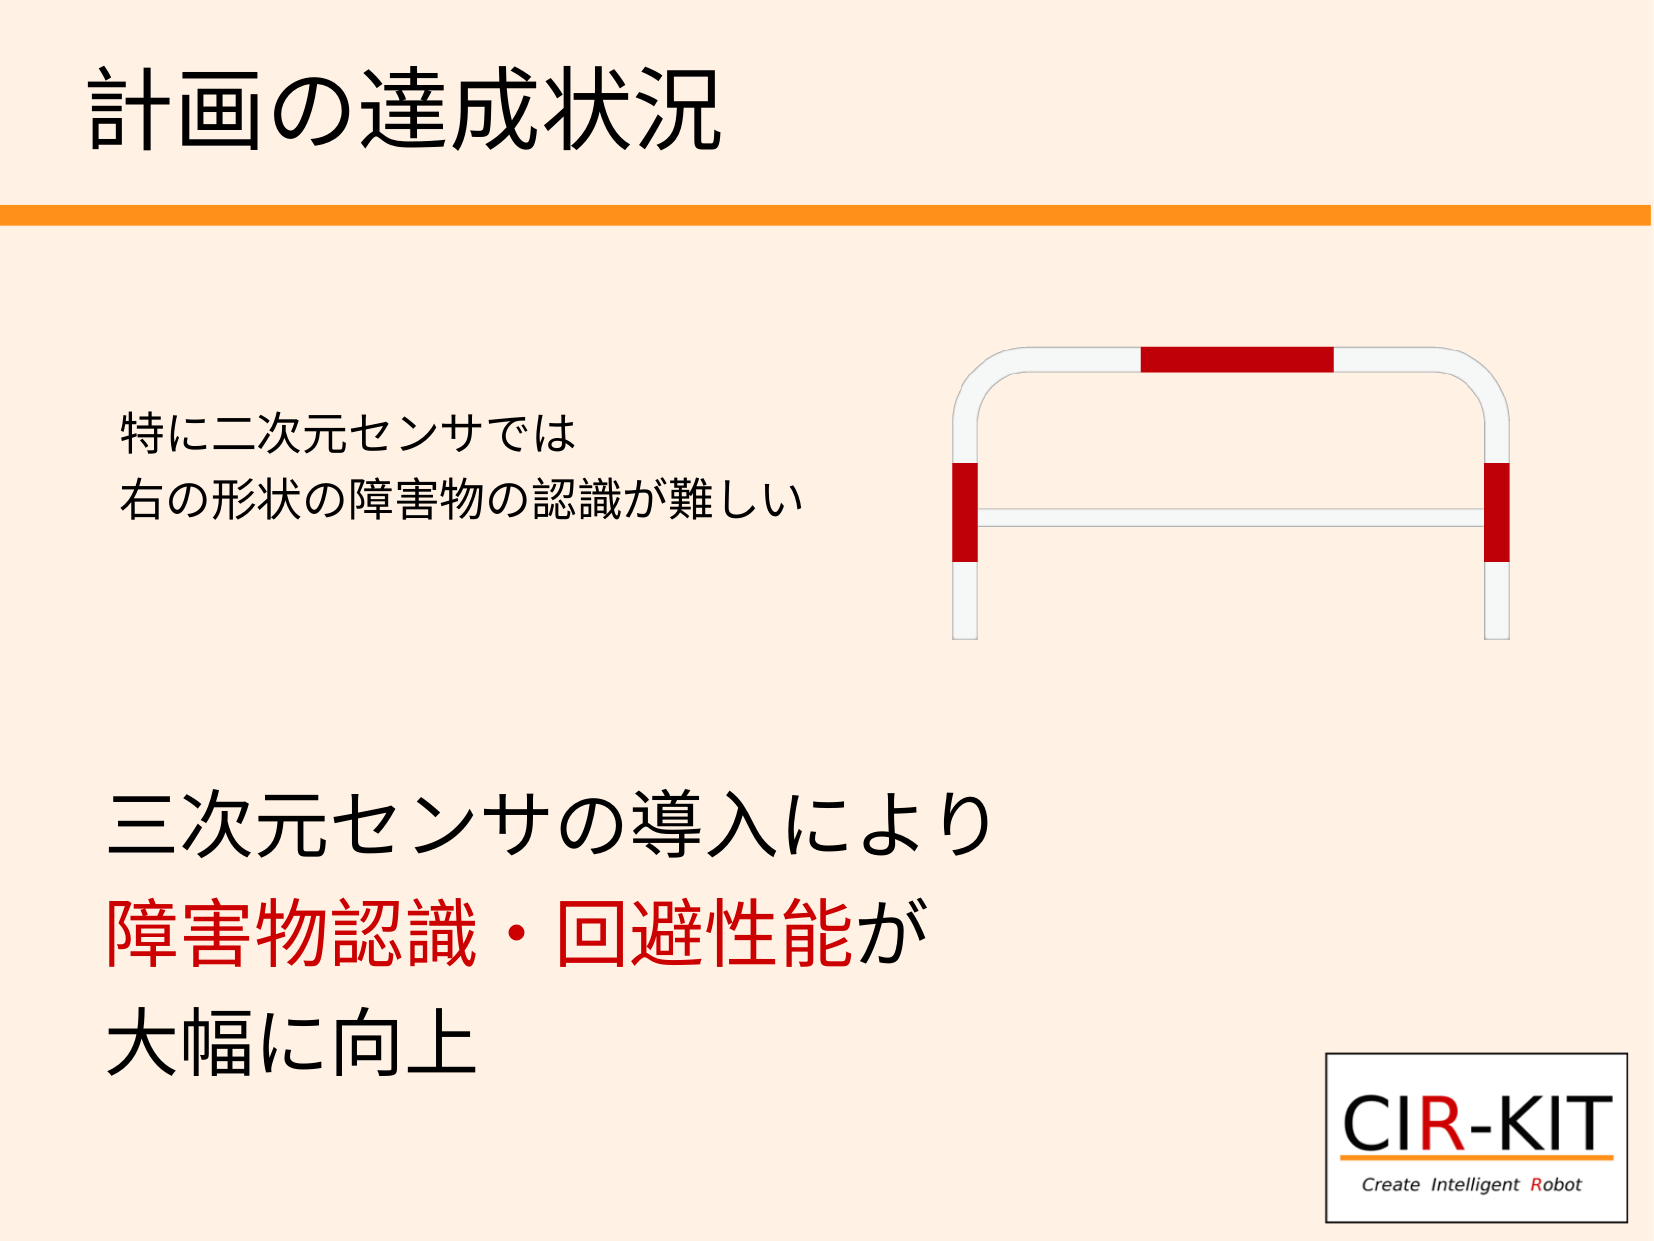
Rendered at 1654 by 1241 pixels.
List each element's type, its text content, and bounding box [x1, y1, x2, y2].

title 計画の達成状況 [82, 0, 1571, 208]
picture [0, 0, 1654, 1241]
text_box 特に二次元センサでは 右の形状の障害物の認識が難しい [105, 390, 931, 526]
text_box 三次元センサの導入により 障害物認識・回避性能が 大幅に向上 [90, 765, 1021, 1093]
